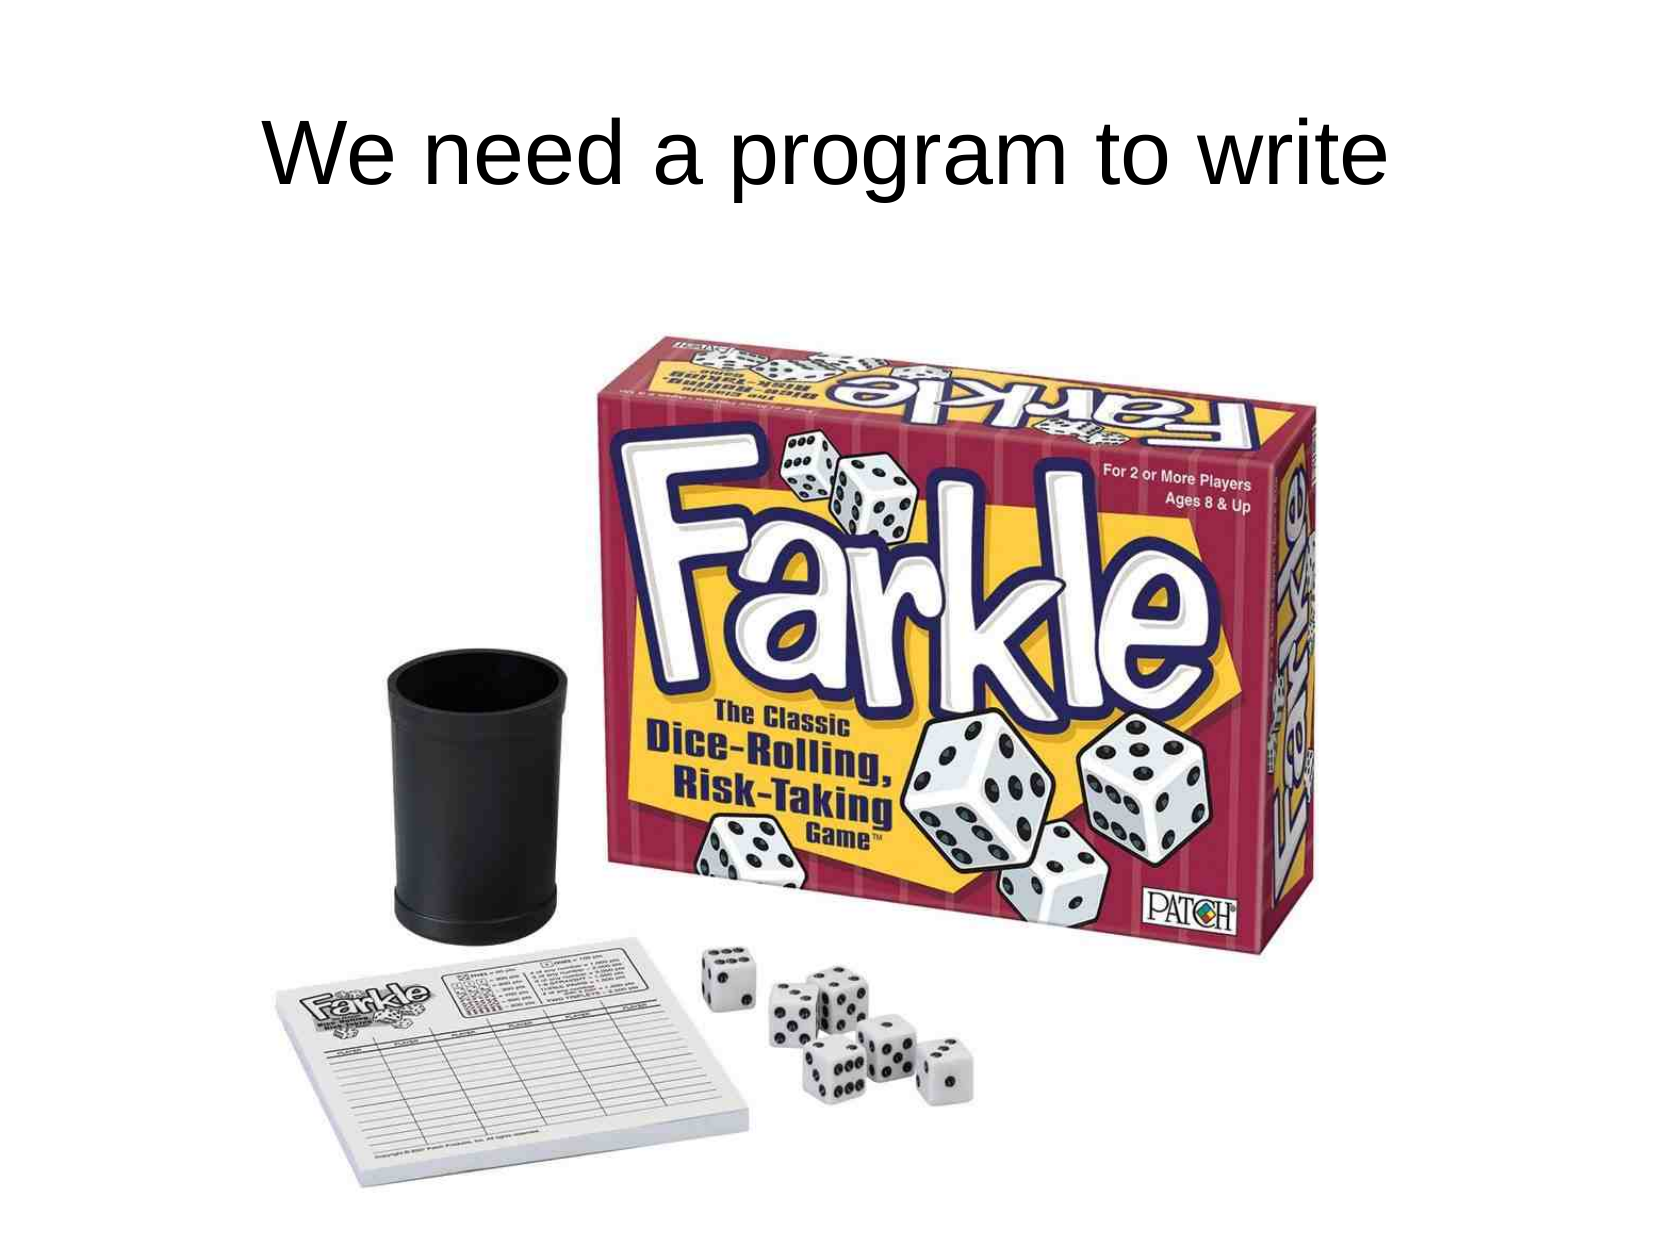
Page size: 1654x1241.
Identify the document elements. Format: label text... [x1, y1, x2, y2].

picture [262, 328, 1327, 1241]
title We need a program to write [82, 56, 1571, 250]
